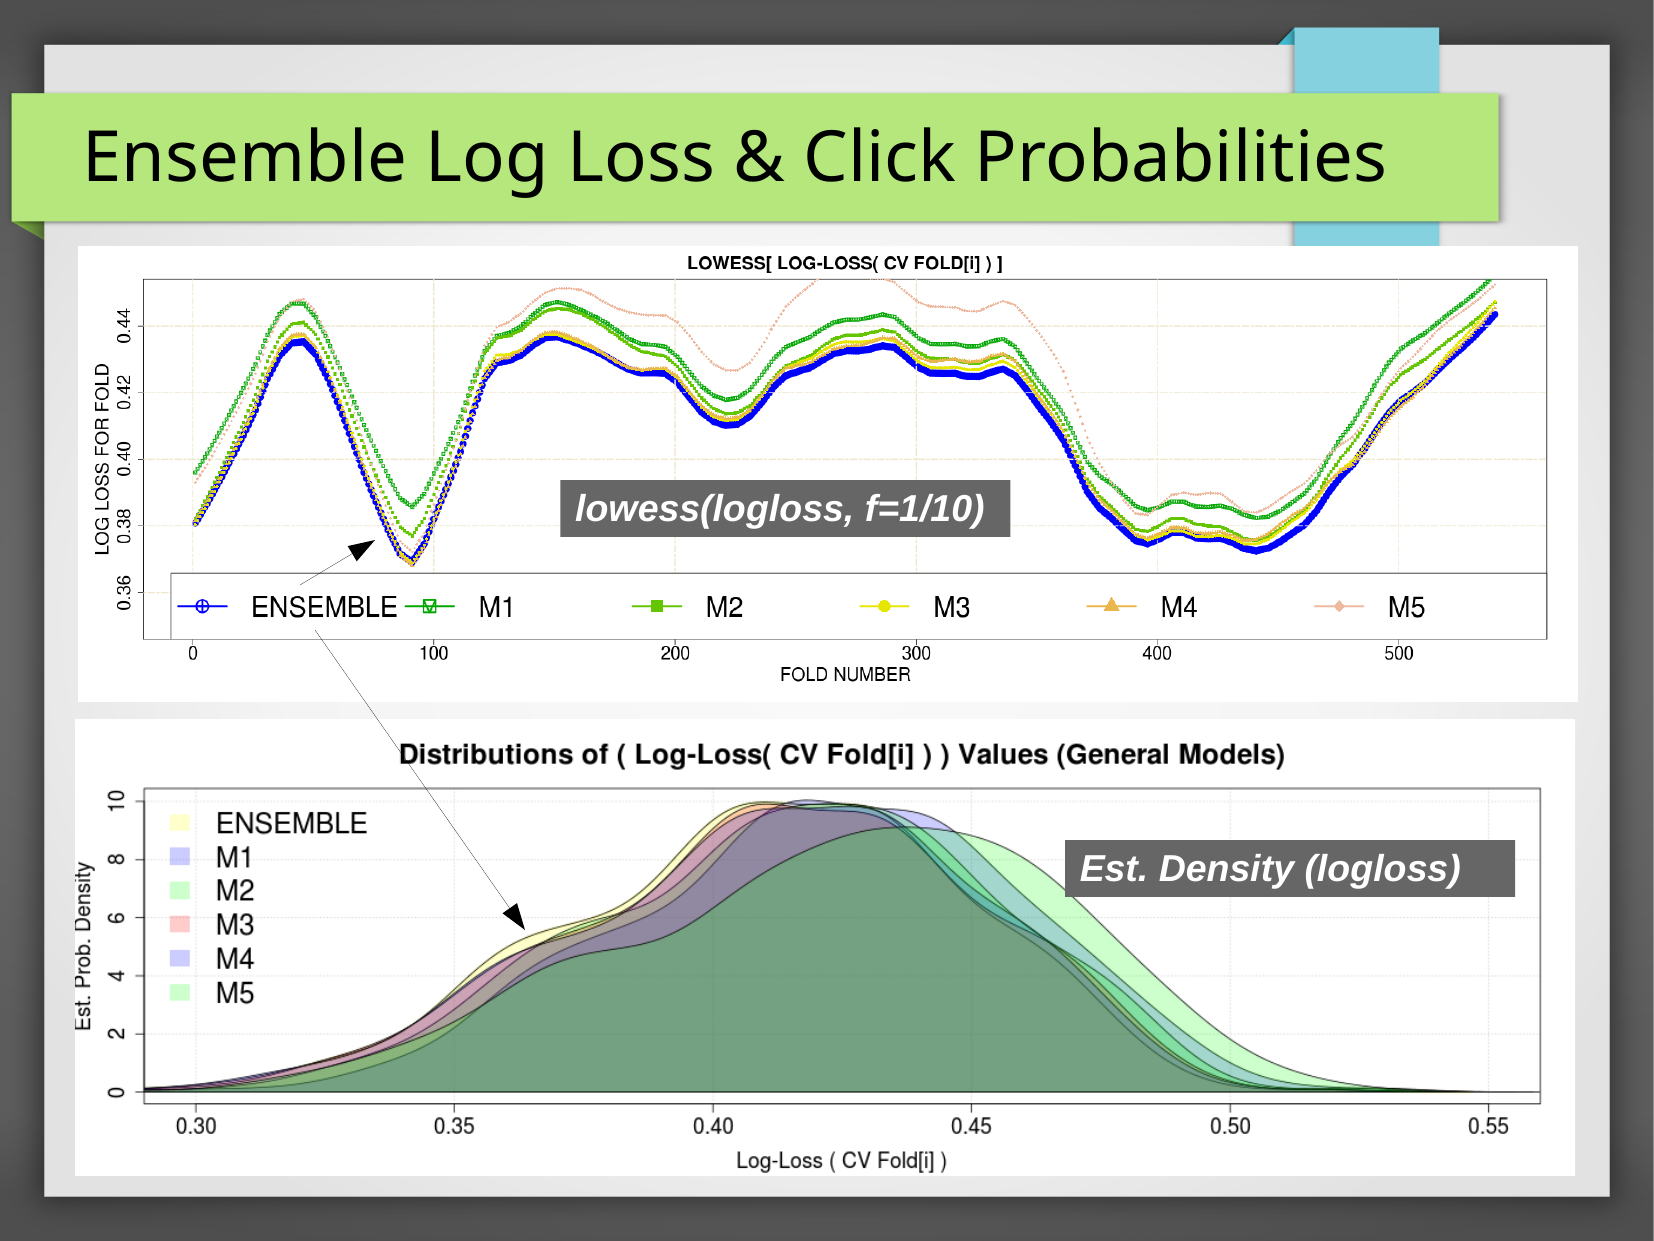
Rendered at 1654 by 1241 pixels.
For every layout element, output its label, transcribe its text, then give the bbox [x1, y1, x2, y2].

text_box lowess(logloss, f=1/10) [560, 480, 1011, 537]
picture [0, 0, 1654, 1241]
text_box Est. Density (logloss) [1065, 840, 1516, 897]
title Ensemble Log Loss & Click Probabilities [82, 94, 1531, 213]
